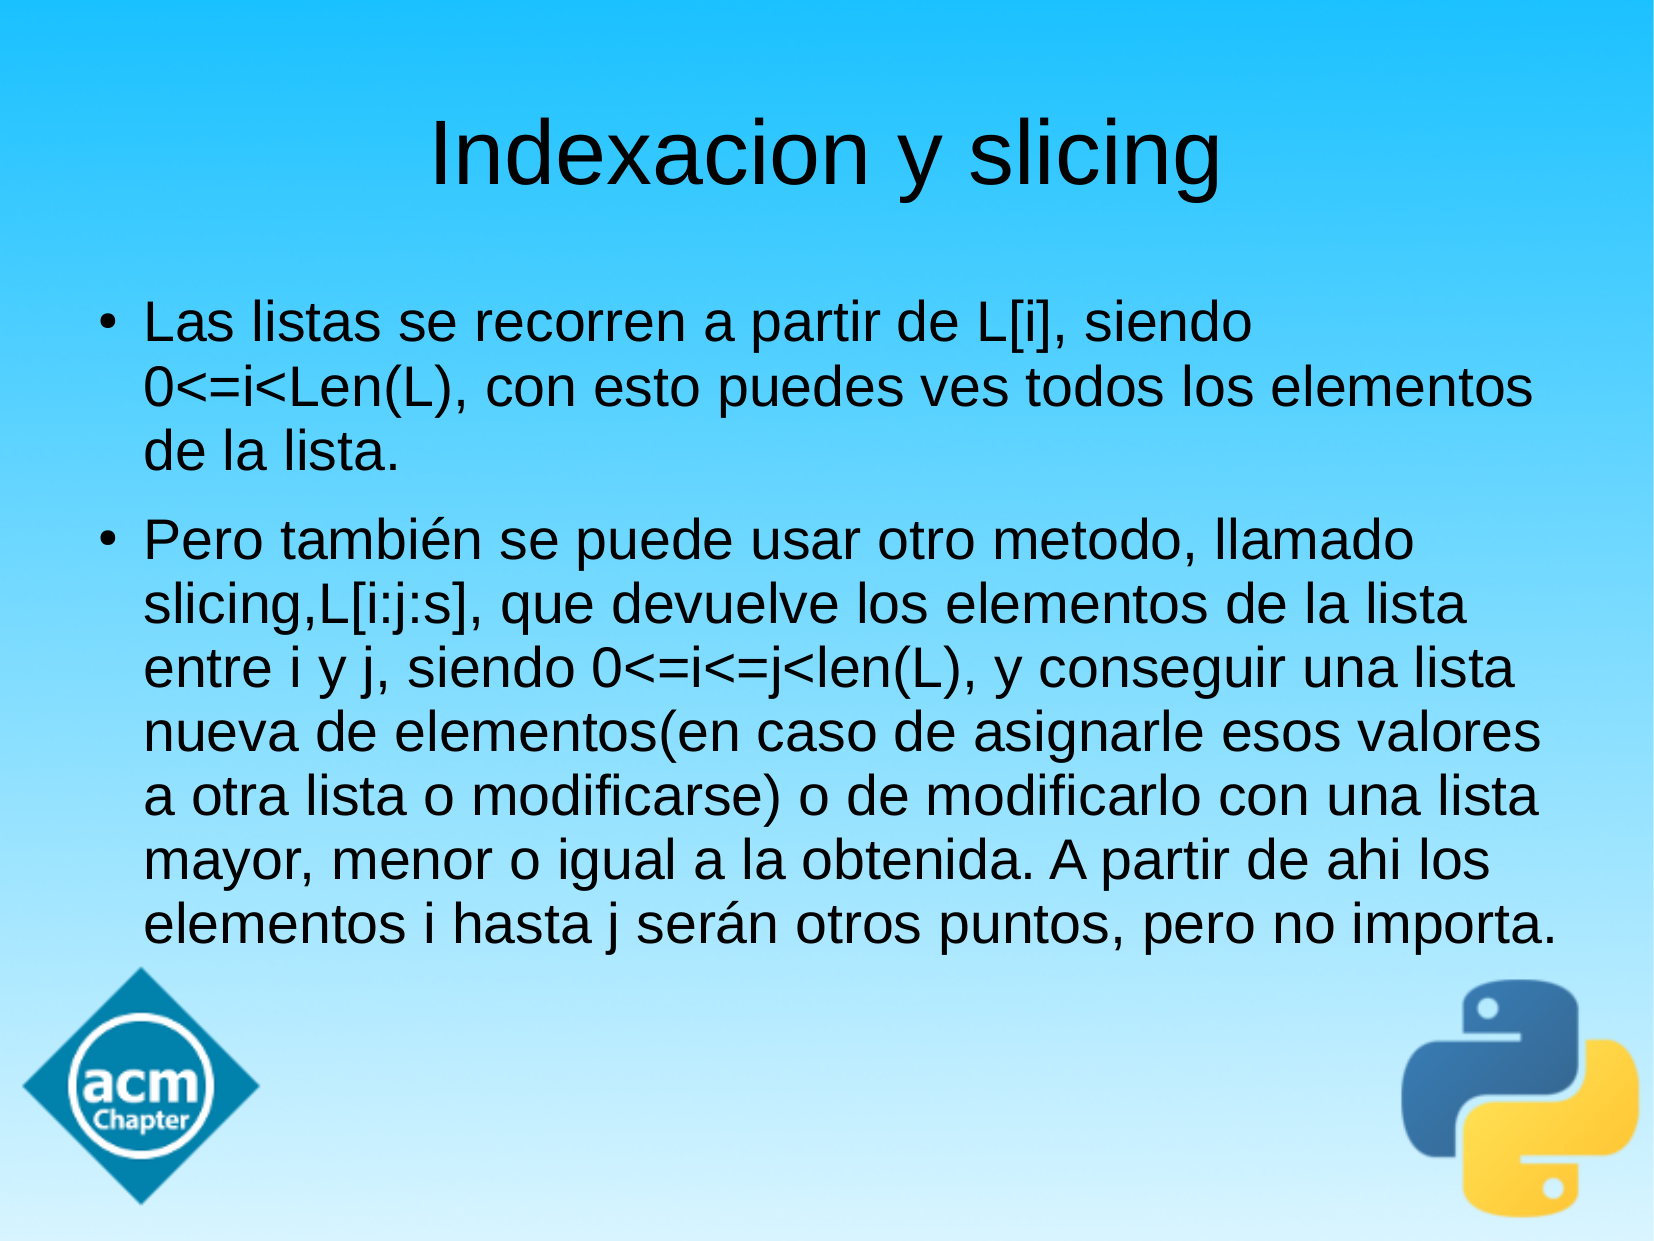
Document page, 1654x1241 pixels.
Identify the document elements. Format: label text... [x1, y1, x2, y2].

picture [0, 0, 1654, 1241]
title Indexacion y slicing [82, 49, 1571, 257]
list Las listas se recorren a partir de L[i], siendo 0<=i<Len(L), con esto puedes ves todos los elementos de la lista. Pero también se puede usar otro metodo, llamado slicing,L[i:j:s], que devuelve los elementos de la lista entre i y j, siendo 0<=i<=j<len(L), y conseguir una lista nueva de elementos(en caso de asignarle esos valores a otra lista o modificarse) o de modificarlo con una lista mayor, menor o igual a la obtenida. A partir de ahi los elementos i hasta j serán otros puntos, pero no importa. [82, 290, 1571, 1010]
